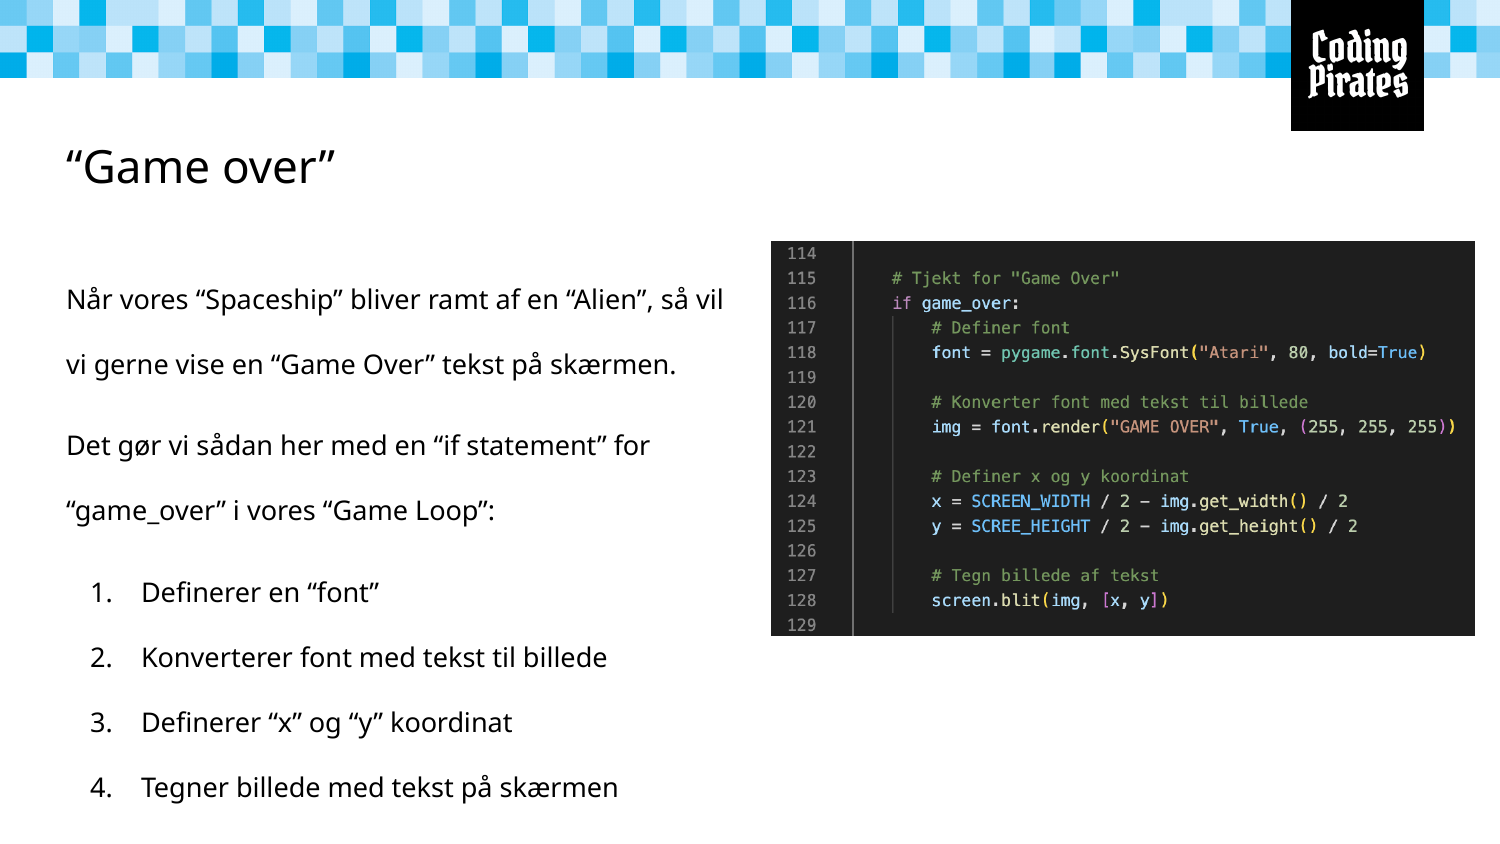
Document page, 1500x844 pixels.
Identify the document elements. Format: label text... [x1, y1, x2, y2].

list Når vores “Spaceship” bliver ramt af en “Alien”, så vil vi gerne vise en “Game Over” tekst på skærmen. Det gør vi sådan her med en “if statement” for “game_over” i vores “Game Loop”: Definerer en “font” Konverterer font med tekst til billede Definerer “x” og “y” koordinat Tegner billede med tekst på skærmen [51, 234, 747, 800]
picture [0, 0, 1056, 78]
title “Game over” [51, 123, 1388, 217]
picture [771, 241, 1475, 636]
picture [1291, 0, 1424, 131]
